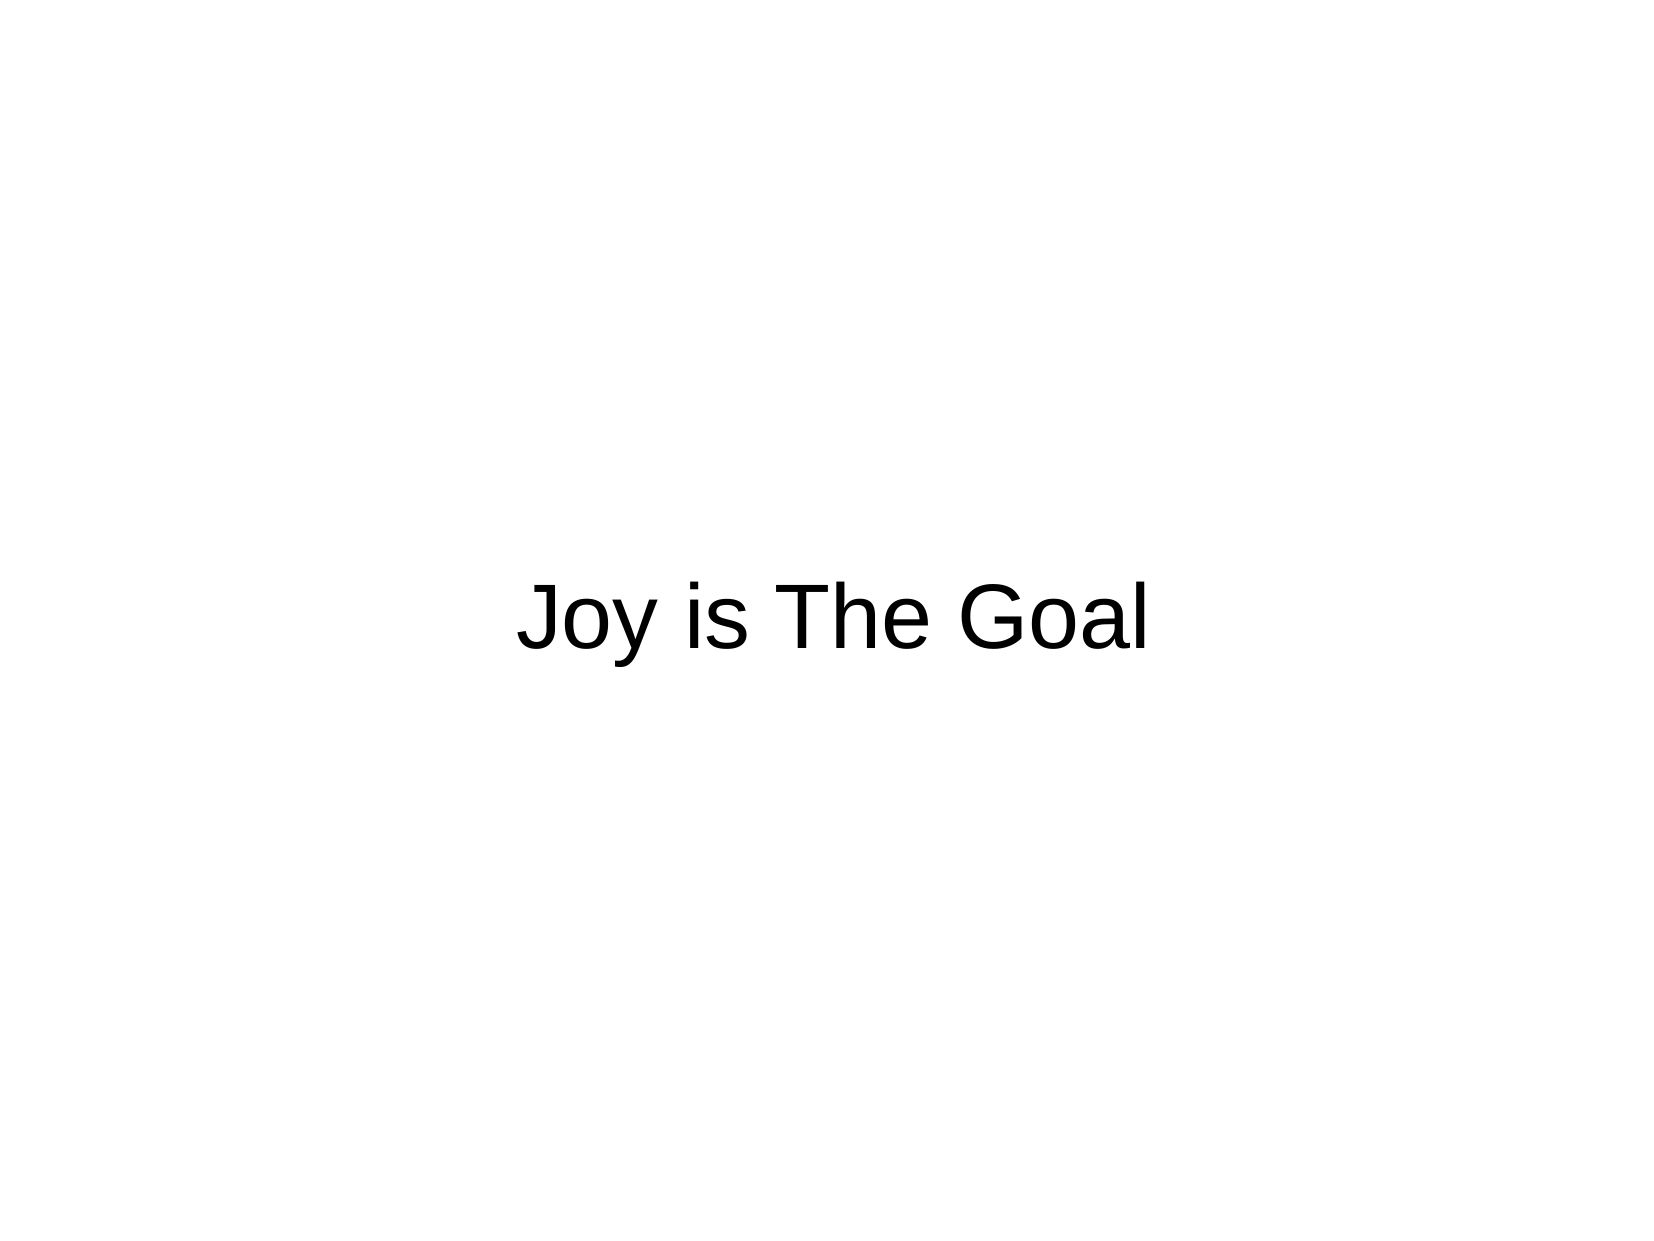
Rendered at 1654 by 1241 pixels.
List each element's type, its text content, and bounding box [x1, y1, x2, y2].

title Joy is The Goal [90, 512, 1579, 721]
